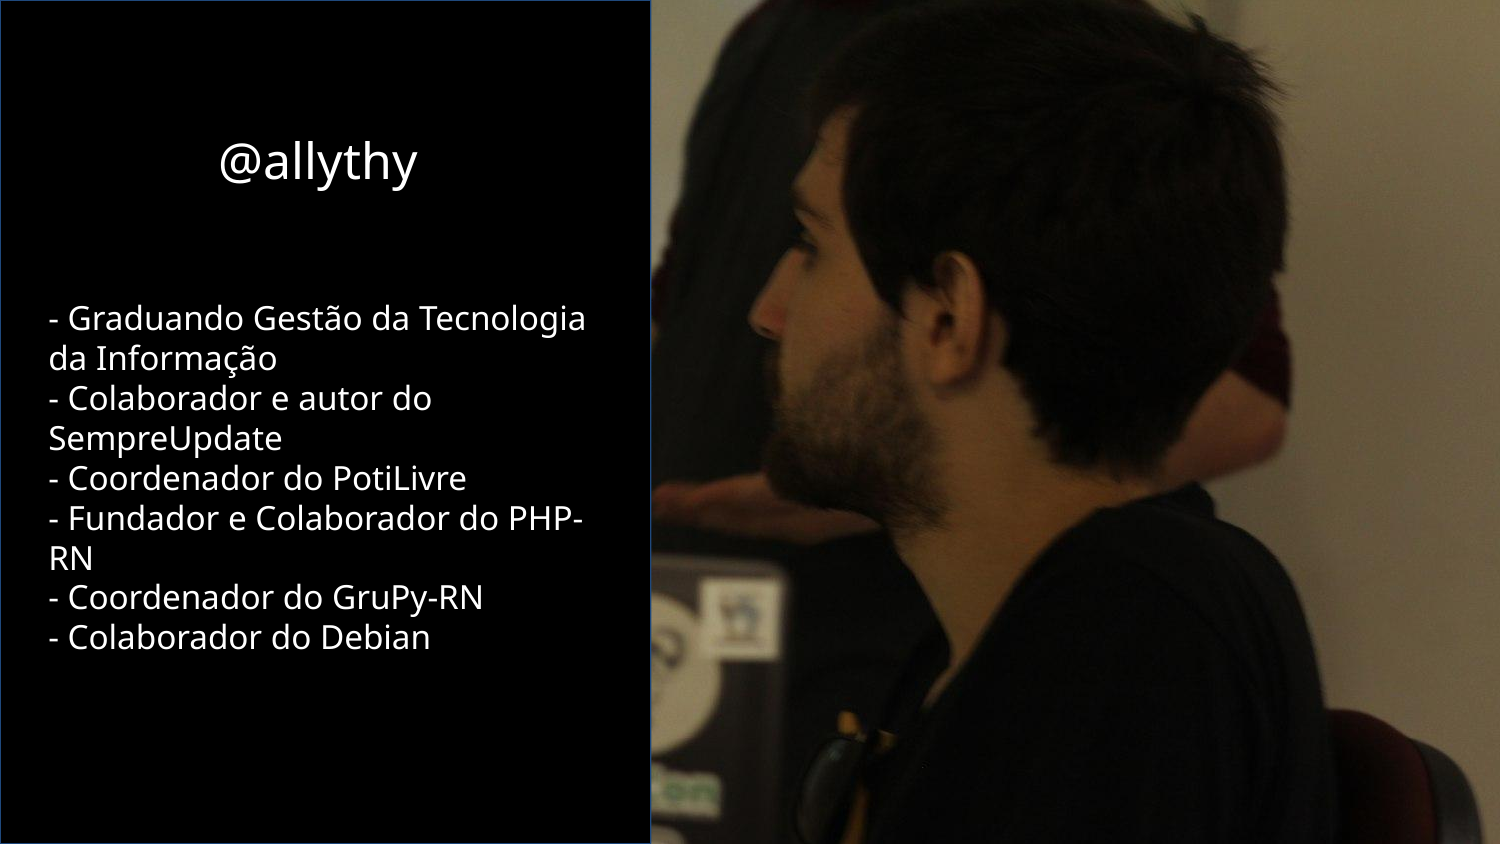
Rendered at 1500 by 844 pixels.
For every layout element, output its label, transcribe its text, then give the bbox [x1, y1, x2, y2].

picture [651, 0, 1500, 844]
text_box - Graduando Gestão da Tecnologia da Informação - Colaborador e autor do SempreUpdate - Coordenador do PotiLivre - Fundador e Colaborador do PHP-RN - Coordenador do GruPy-RN - Colaborador do Debian [33, 282, 618, 642]
text_box [0, 0, 651, 844]
text_box @allythy [203, 114, 448, 198]
